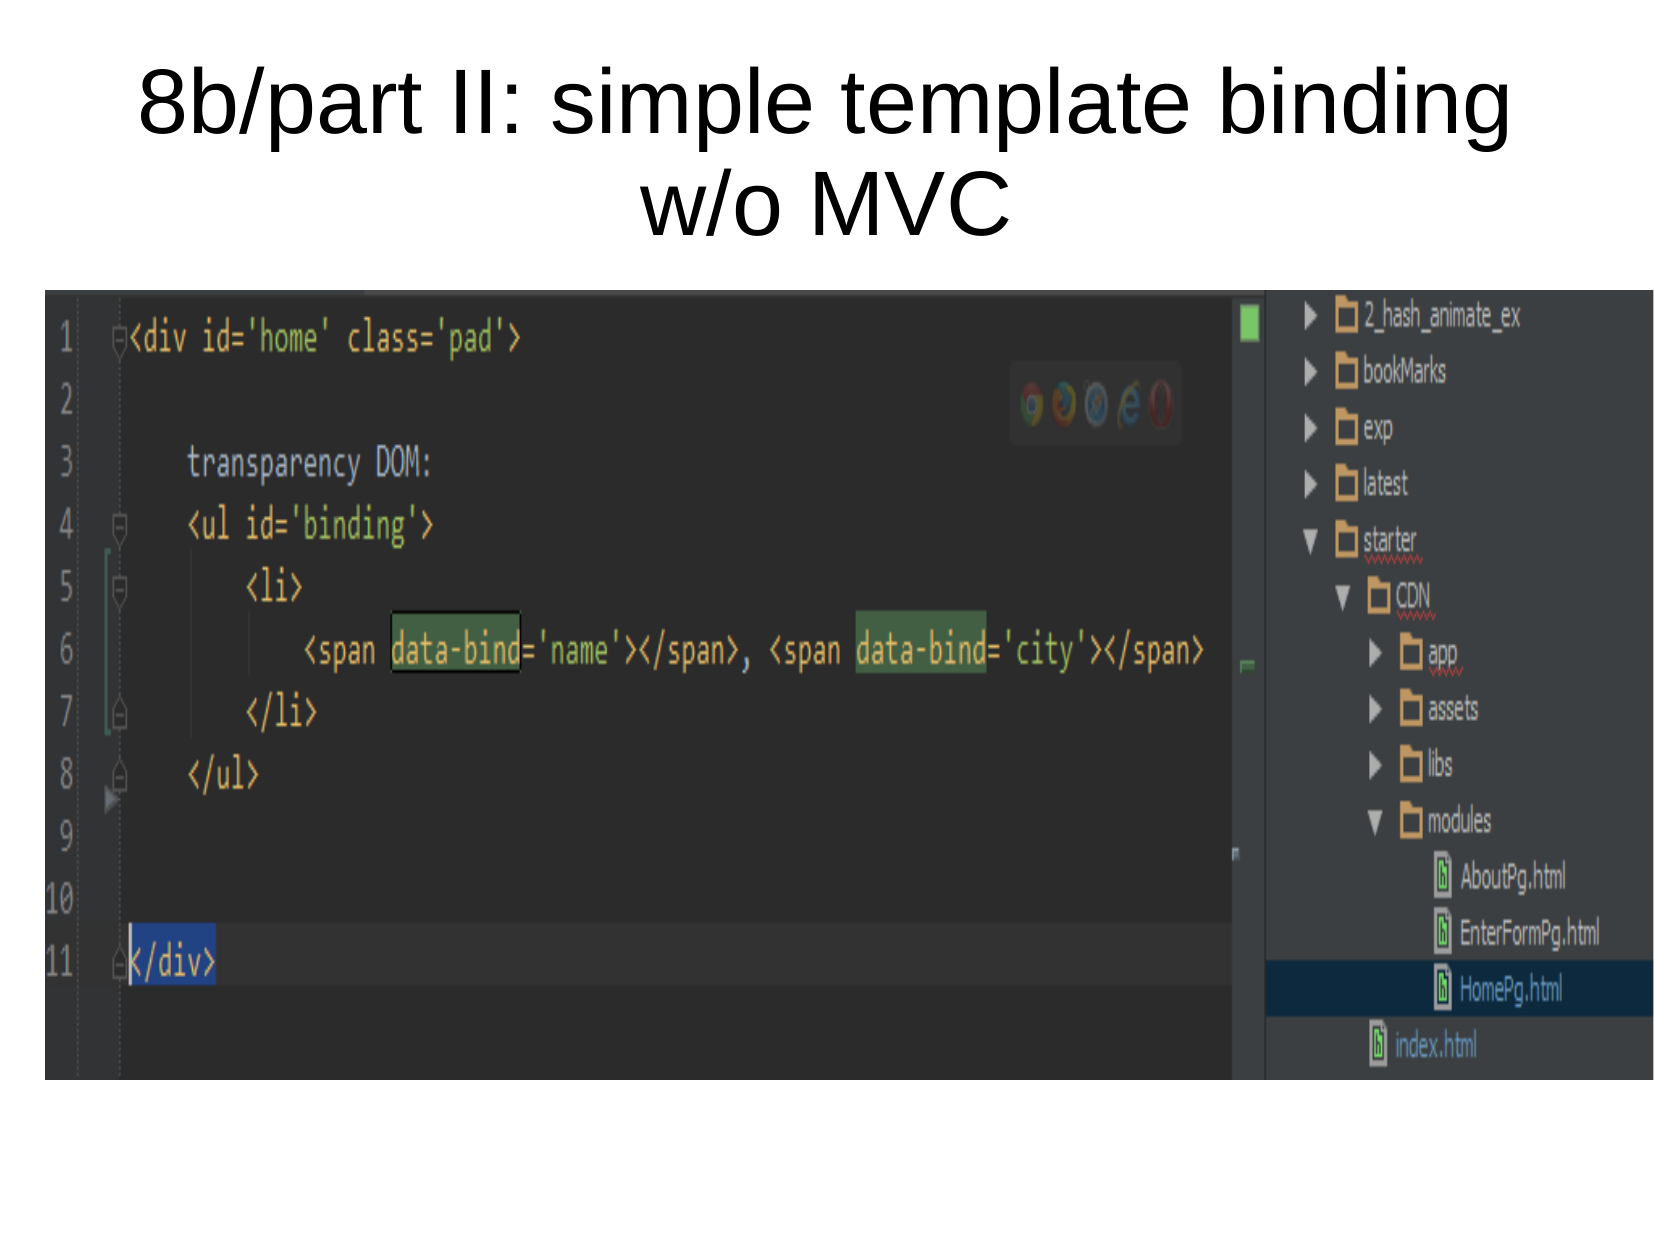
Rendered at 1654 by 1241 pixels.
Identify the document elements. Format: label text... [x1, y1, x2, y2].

title 8b/part II: simple template binding w/o MVC [82, 49, 1571, 257]
picture [45, 290, 1654, 1081]
